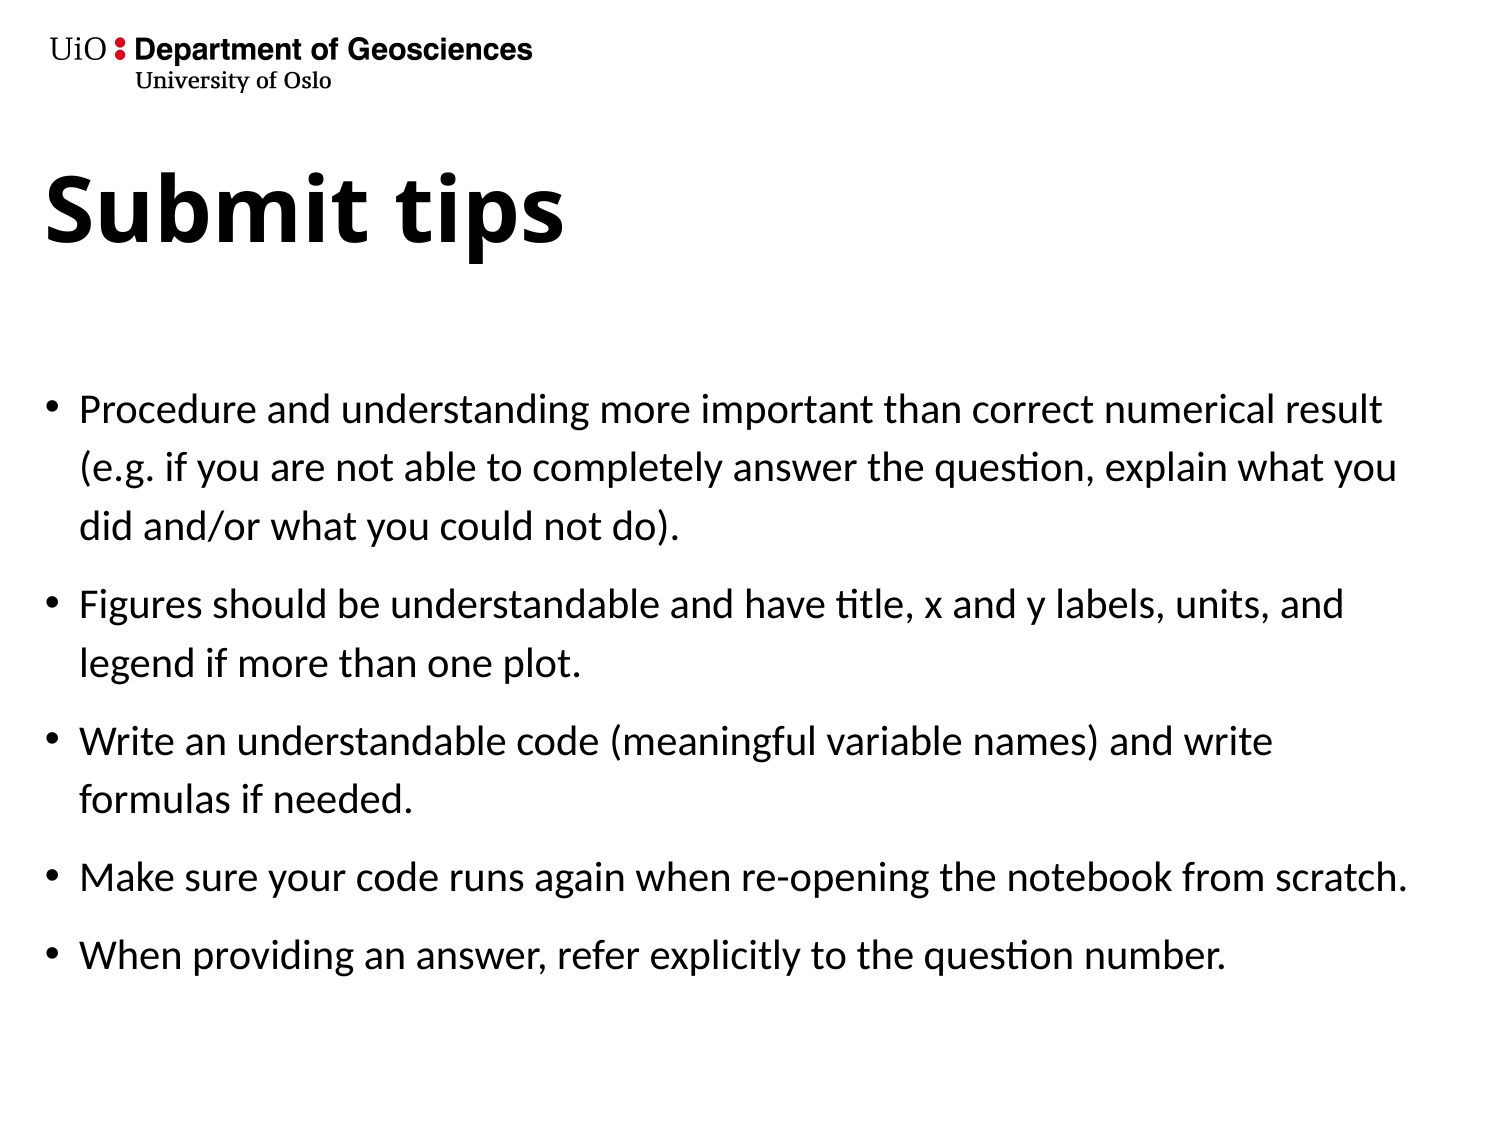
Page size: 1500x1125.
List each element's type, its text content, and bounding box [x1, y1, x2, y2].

picture [50, 37, 532, 93]
text_box Procedure and understanding more important than correct numerical result (e.g. if you are not able to completely answer the question, explain what you did and/or what you could not do). Figures should be understandable and have title, x and y labels, units, and legend if more than one plot. Write an understandable code (meaningful variable names) and write formulas if needed. Make sure your code runs again when re-opening the notebook from scratch. When providing an answer, refer explicitly to the question number. [29, 295, 1447, 1033]
text_box Submit tips [29, 143, 945, 266]
